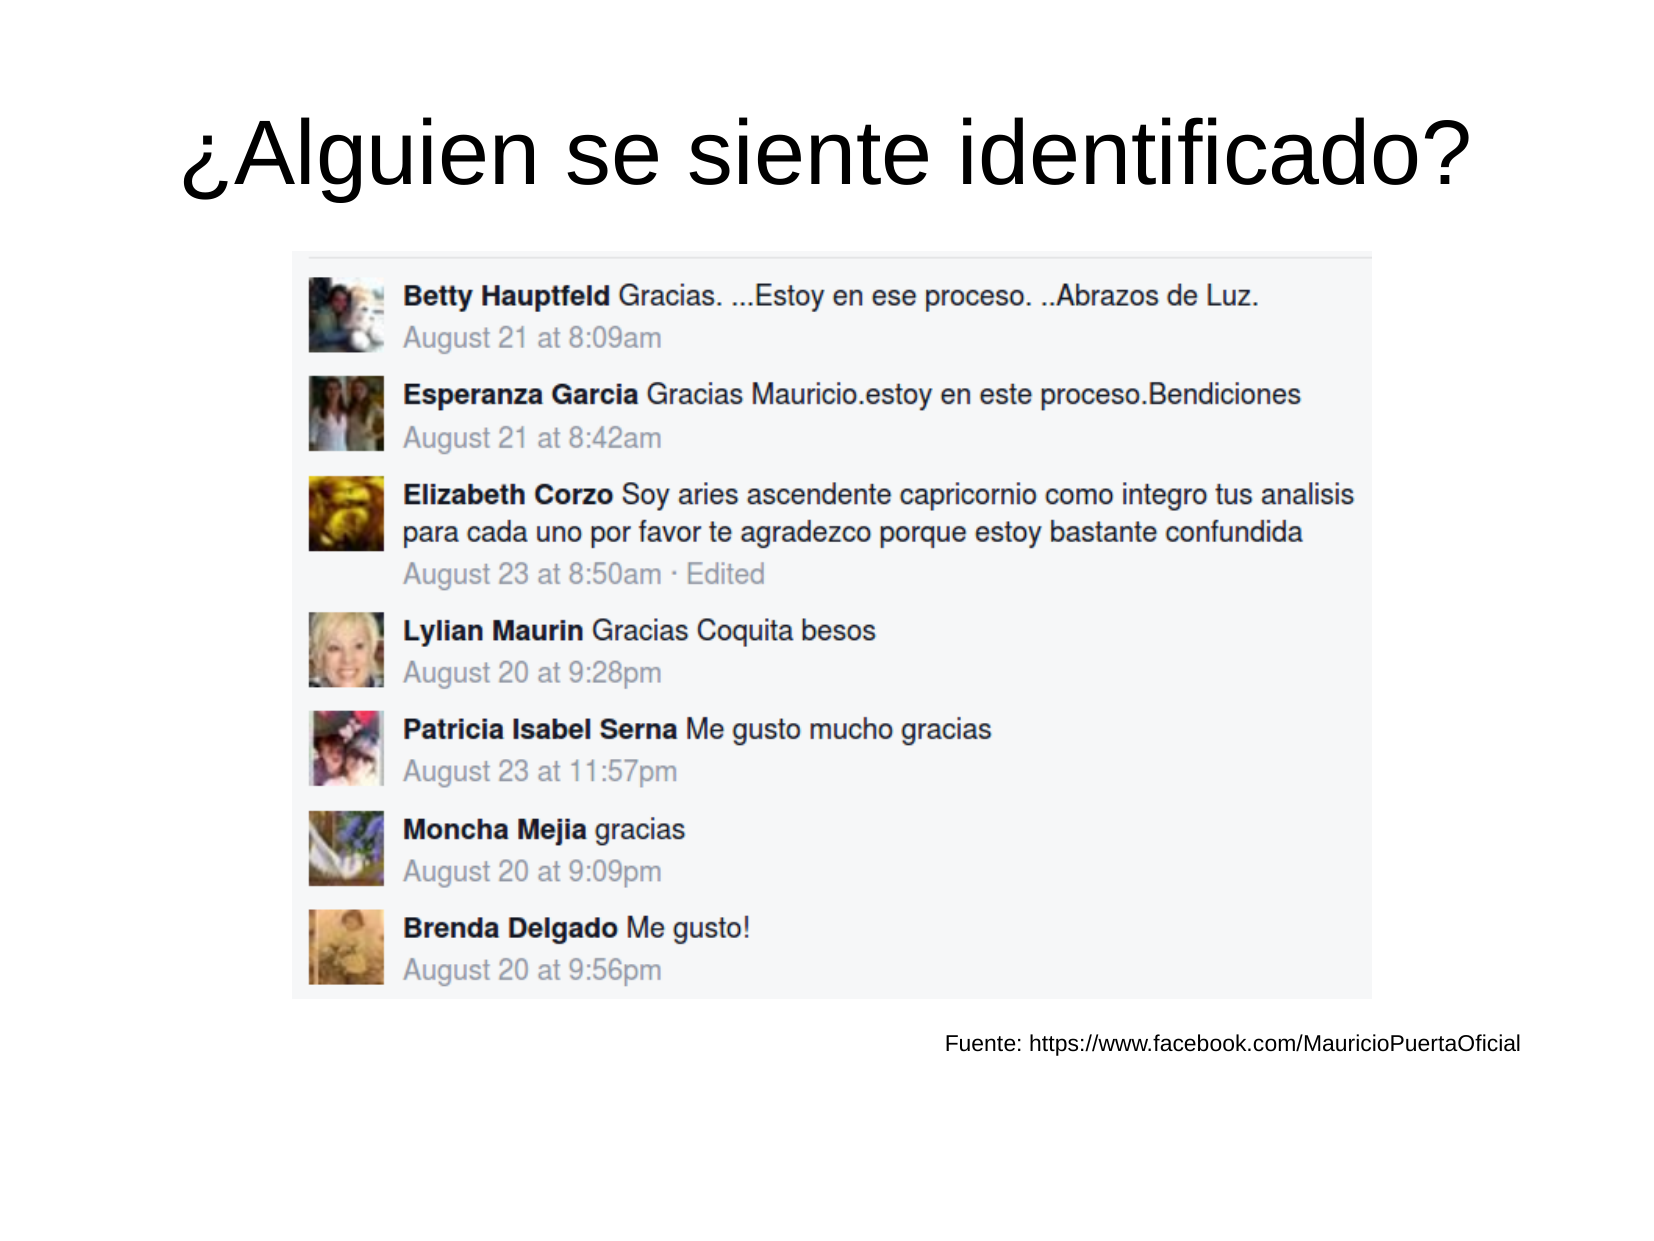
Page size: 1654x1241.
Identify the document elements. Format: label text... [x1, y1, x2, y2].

title ¿Alguien se siente identificado? [82, 49, 1571, 257]
text_box Fuente: https://www.facebook.com/MauricioPuertaOficial [930, 1023, 1546, 1081]
picture [292, 251, 1372, 999]
